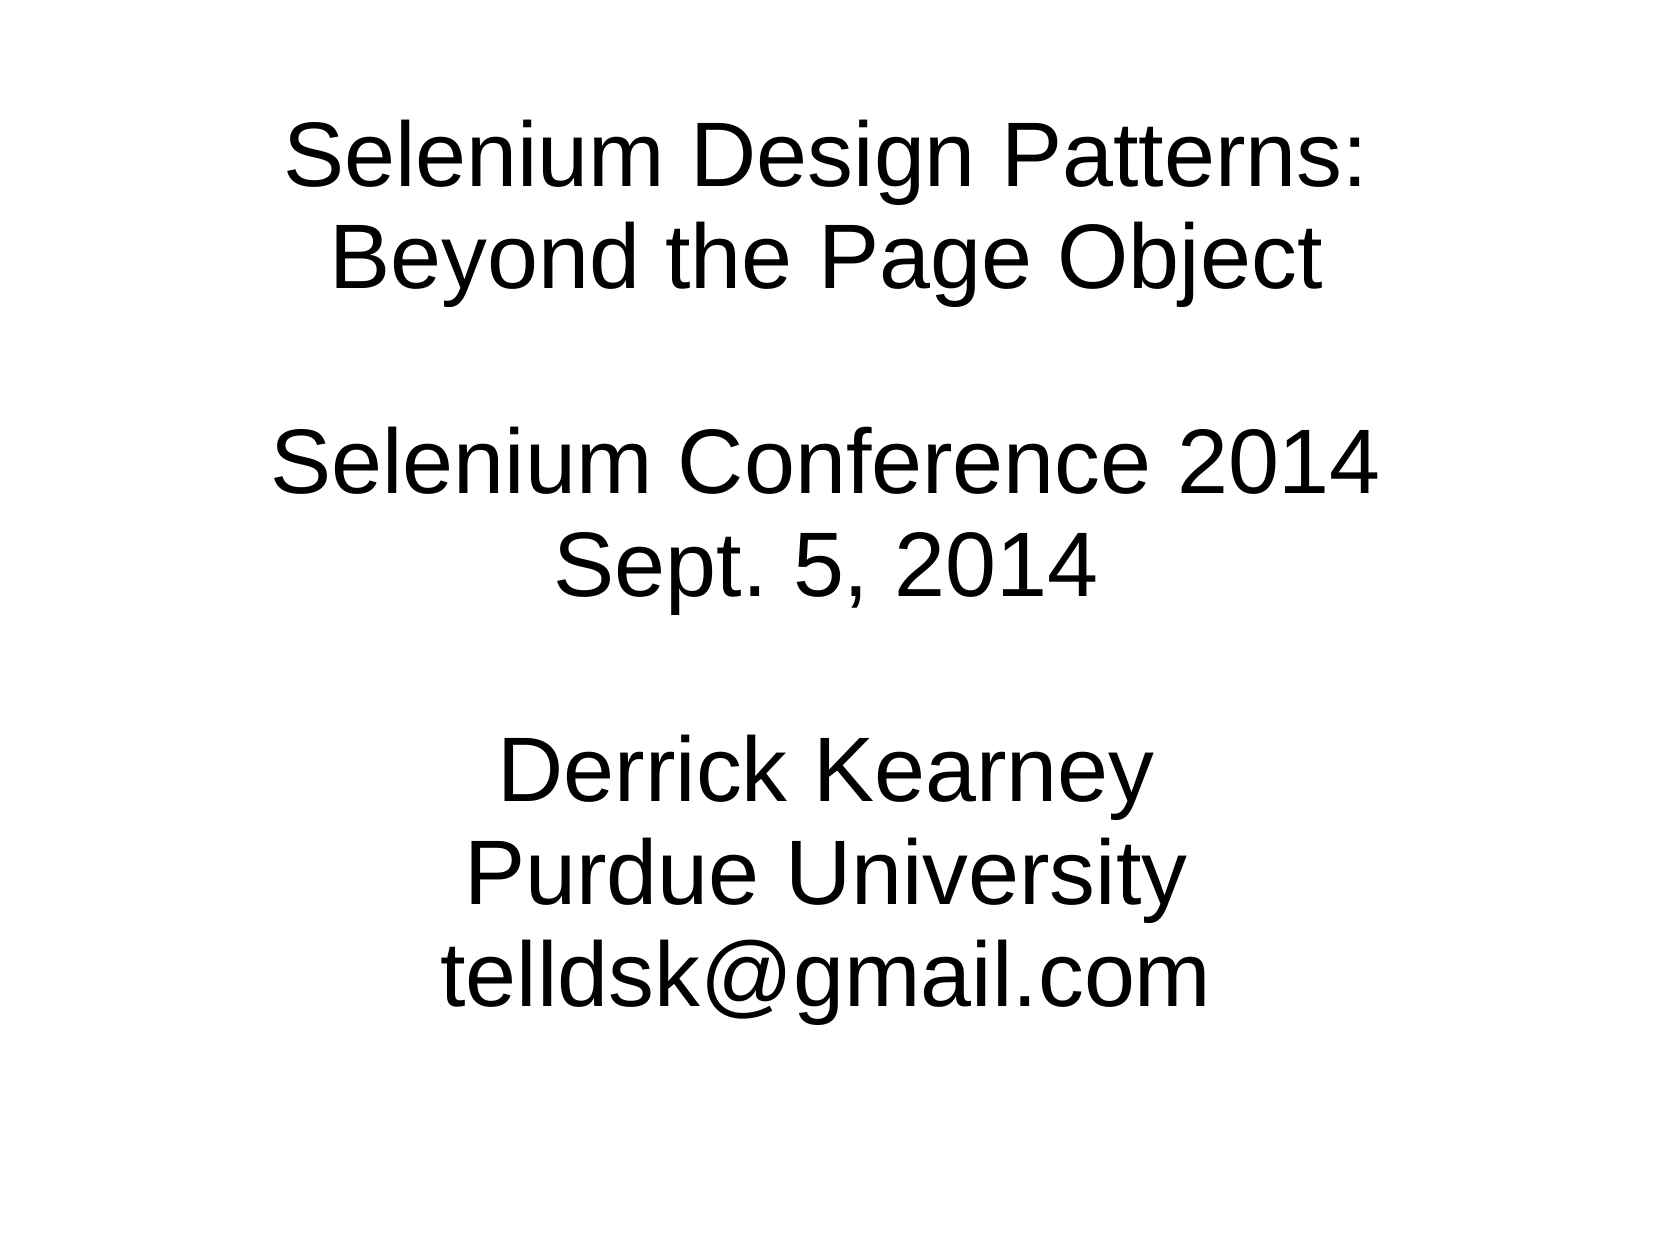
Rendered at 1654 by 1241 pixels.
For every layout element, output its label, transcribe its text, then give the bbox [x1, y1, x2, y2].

title Selenium Design Patterns: Beyond the Page Object Selenium Conference 2014 Sept. 5, 2014 Derrick Kearney Purdue University telldsk@gmail.com [82, 49, 1571, 1081]
